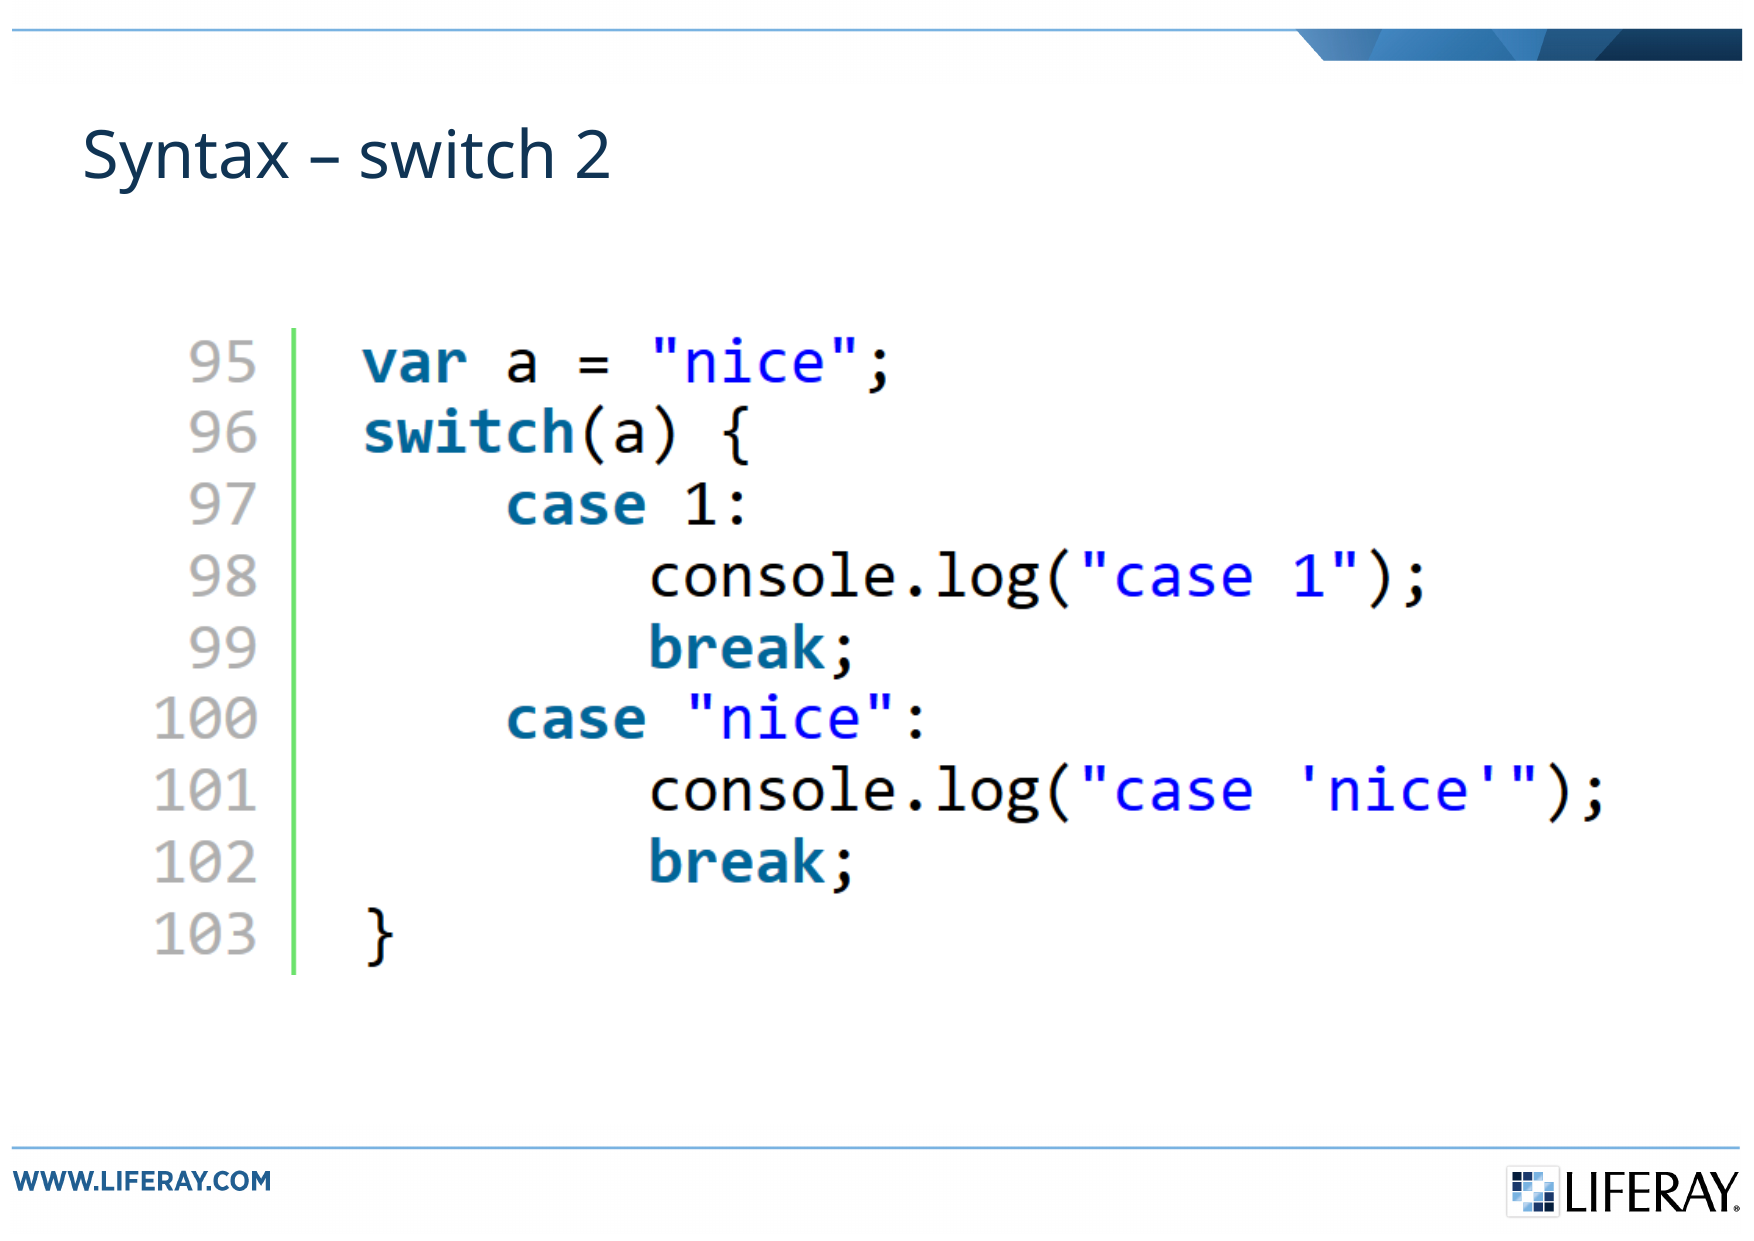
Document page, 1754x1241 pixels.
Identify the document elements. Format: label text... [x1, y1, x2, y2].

picture [12, 0, 1743, 84]
picture [10, 1124, 1741, 1234]
title Syntax – switch 2 [82, 49, 1571, 257]
picture [129, 328, 1613, 976]
